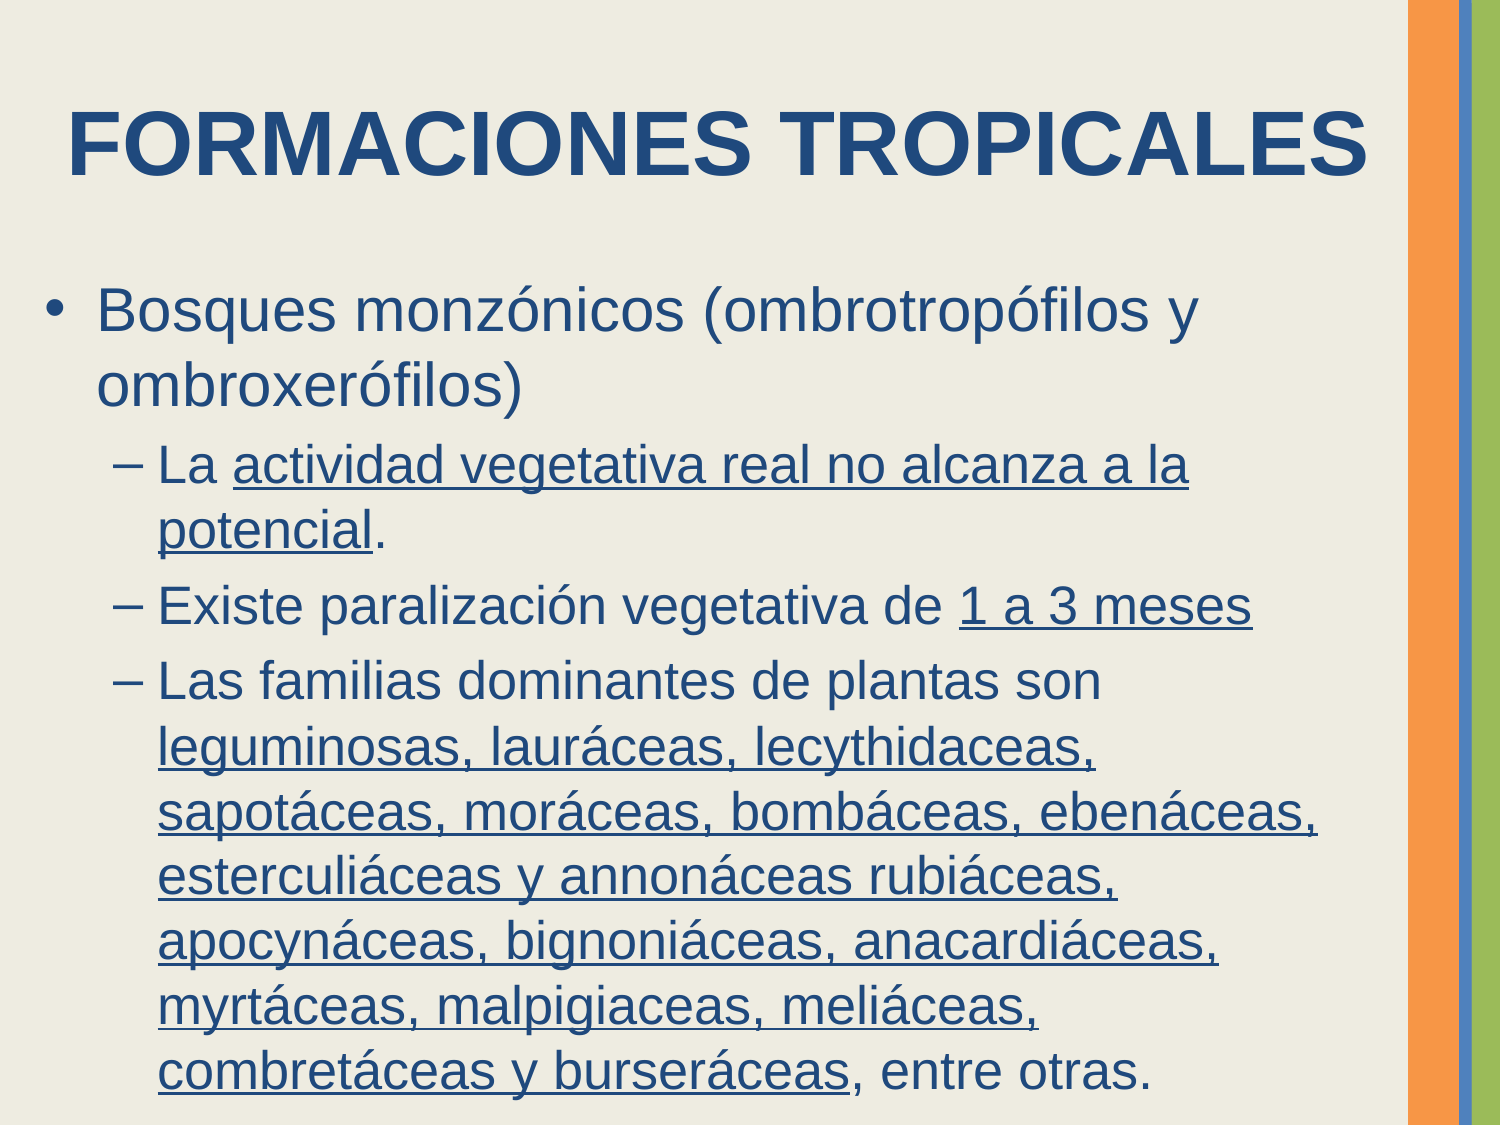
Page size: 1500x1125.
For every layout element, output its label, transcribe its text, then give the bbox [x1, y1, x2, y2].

title Formaciones tropicales [29, 45, 1408, 233]
list Bosques monzónicos (ombrotropófilos y ombroxerófilos) La actividad vegetativa real no alcanza a la potencial. Existe paralización vegetativa de 1 a 3 meses Las familias dominantes de plantas son leguminosas, lauráceas, lecythidaceas, sapotáceas, moráceas, bombáceas, ebenáceas, esterculiáceas y annonáceas rubiáceas, apocynáceas, bignoniáceas, anacardiáceas, myrtáceas, malpigiaceas, meliáceas, combretáceas y burseráceas, entre otras. [29, 262, 1408, 1125]
